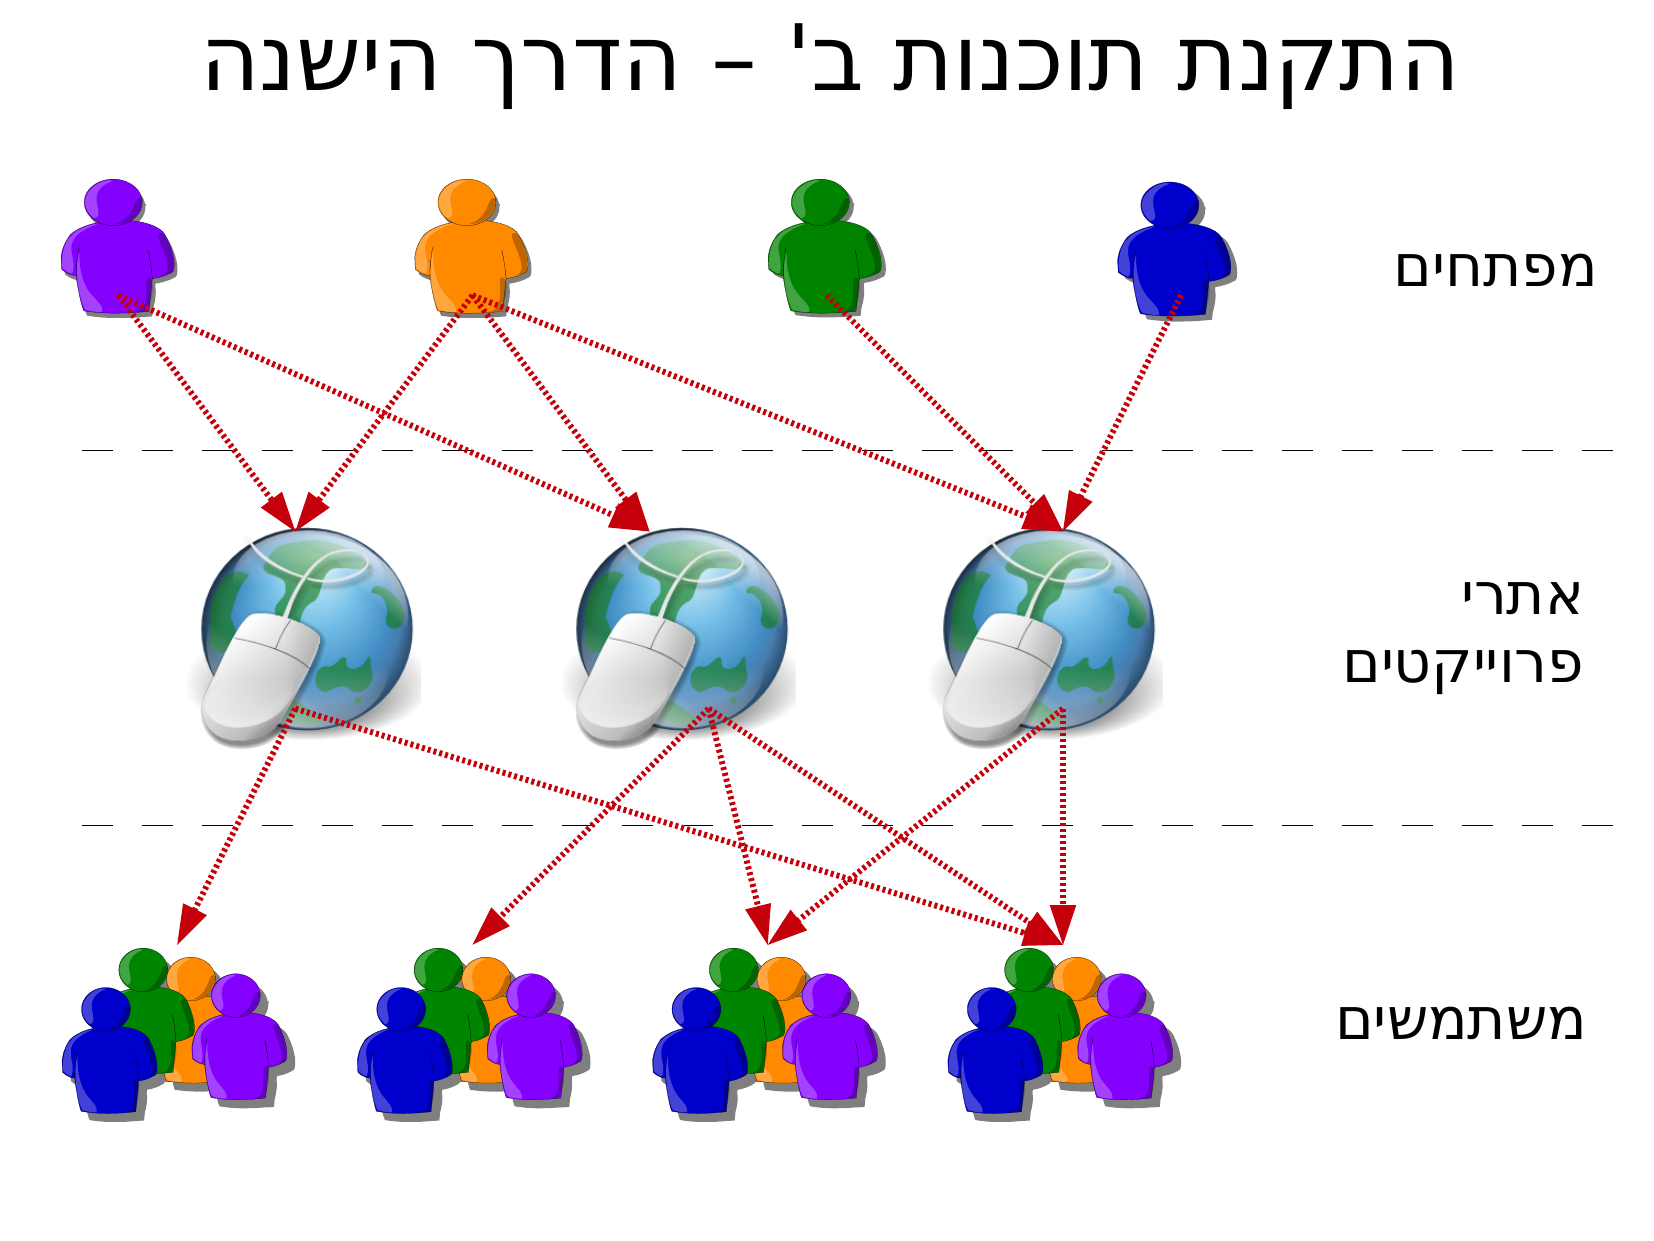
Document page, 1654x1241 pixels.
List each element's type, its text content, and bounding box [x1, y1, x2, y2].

chart [354, 944, 591, 1123]
picture [929, 524, 1163, 751]
chart [766, 177, 886, 318]
picture [562, 524, 796, 751]
picture [187, 524, 421, 751]
chart [649, 944, 886, 1123]
chart [944, 944, 1182, 1123]
title התקנת תוכנות ב' – הדרך הישנה [86, 0, 1576, 155]
chart [1115, 180, 1238, 322]
text_box משתמשים [1182, 977, 1602, 1063]
text_box מפתחים [1275, 225, 1613, 376]
text_box אתרי פרוייקטים [1299, 553, 1600, 709]
chart [59, 944, 296, 1123]
chart [59, 177, 178, 319]
chart [412, 177, 532, 319]
